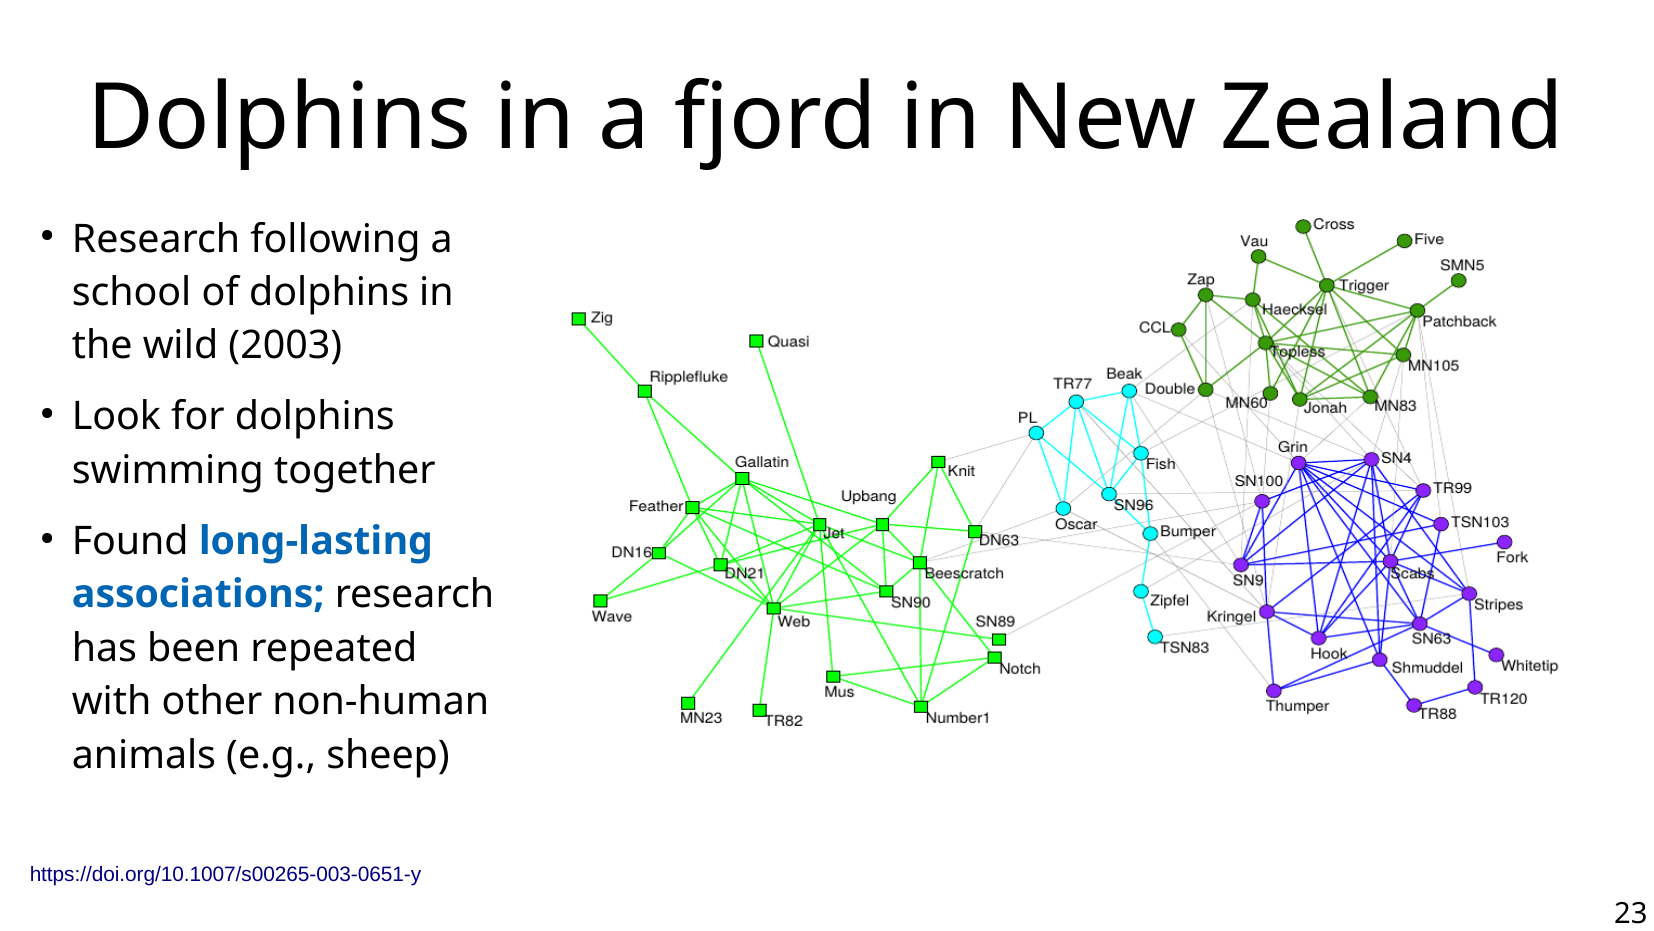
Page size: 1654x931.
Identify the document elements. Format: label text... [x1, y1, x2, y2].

text_box https://doi.org/10.1007/s00265-003-0651-y [15, 855, 437, 894]
picture [510, 199, 1604, 766]
title Dolphins in a fjord in New Zealand [82, 1, 1571, 226]
list Research following a school of dolphins in the wild (2003) Look for dolphins swimming together Found long-lasting associations; research has been repeated with other non-human animals (e.g., sheep) [30, 210, 496, 826]
